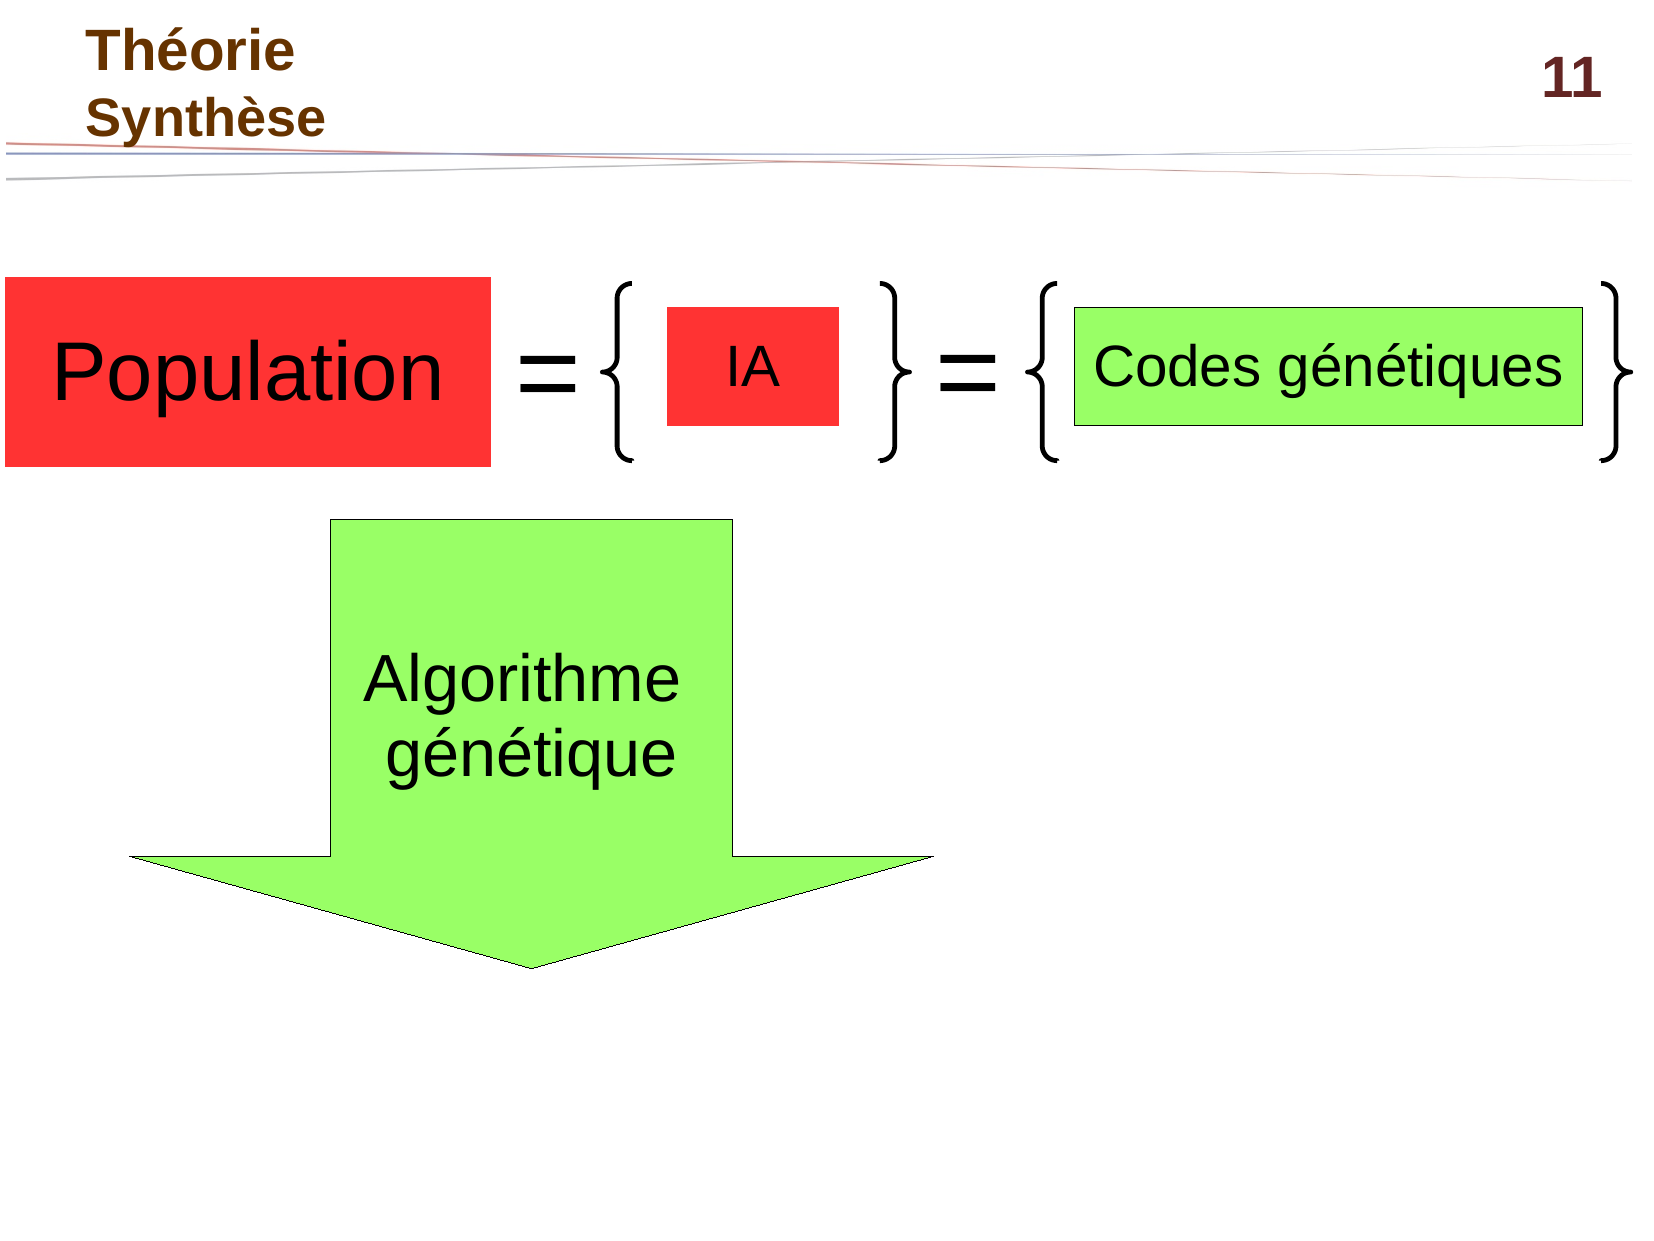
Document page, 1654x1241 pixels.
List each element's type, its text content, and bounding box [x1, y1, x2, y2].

title Théorie Synthèse [0, 11, 414, 130]
text_box = [920, 301, 1016, 443]
text_box IA [667, 307, 839, 426]
title 11 [1507, 15, 1638, 134]
text_box Codes génétiques [1074, 307, 1583, 426]
picture [6, 133, 1632, 208]
text_box = [501, 302, 597, 443]
text_box Population [5, 277, 491, 467]
text_box Algorithme génétique [129, 519, 934, 969]
